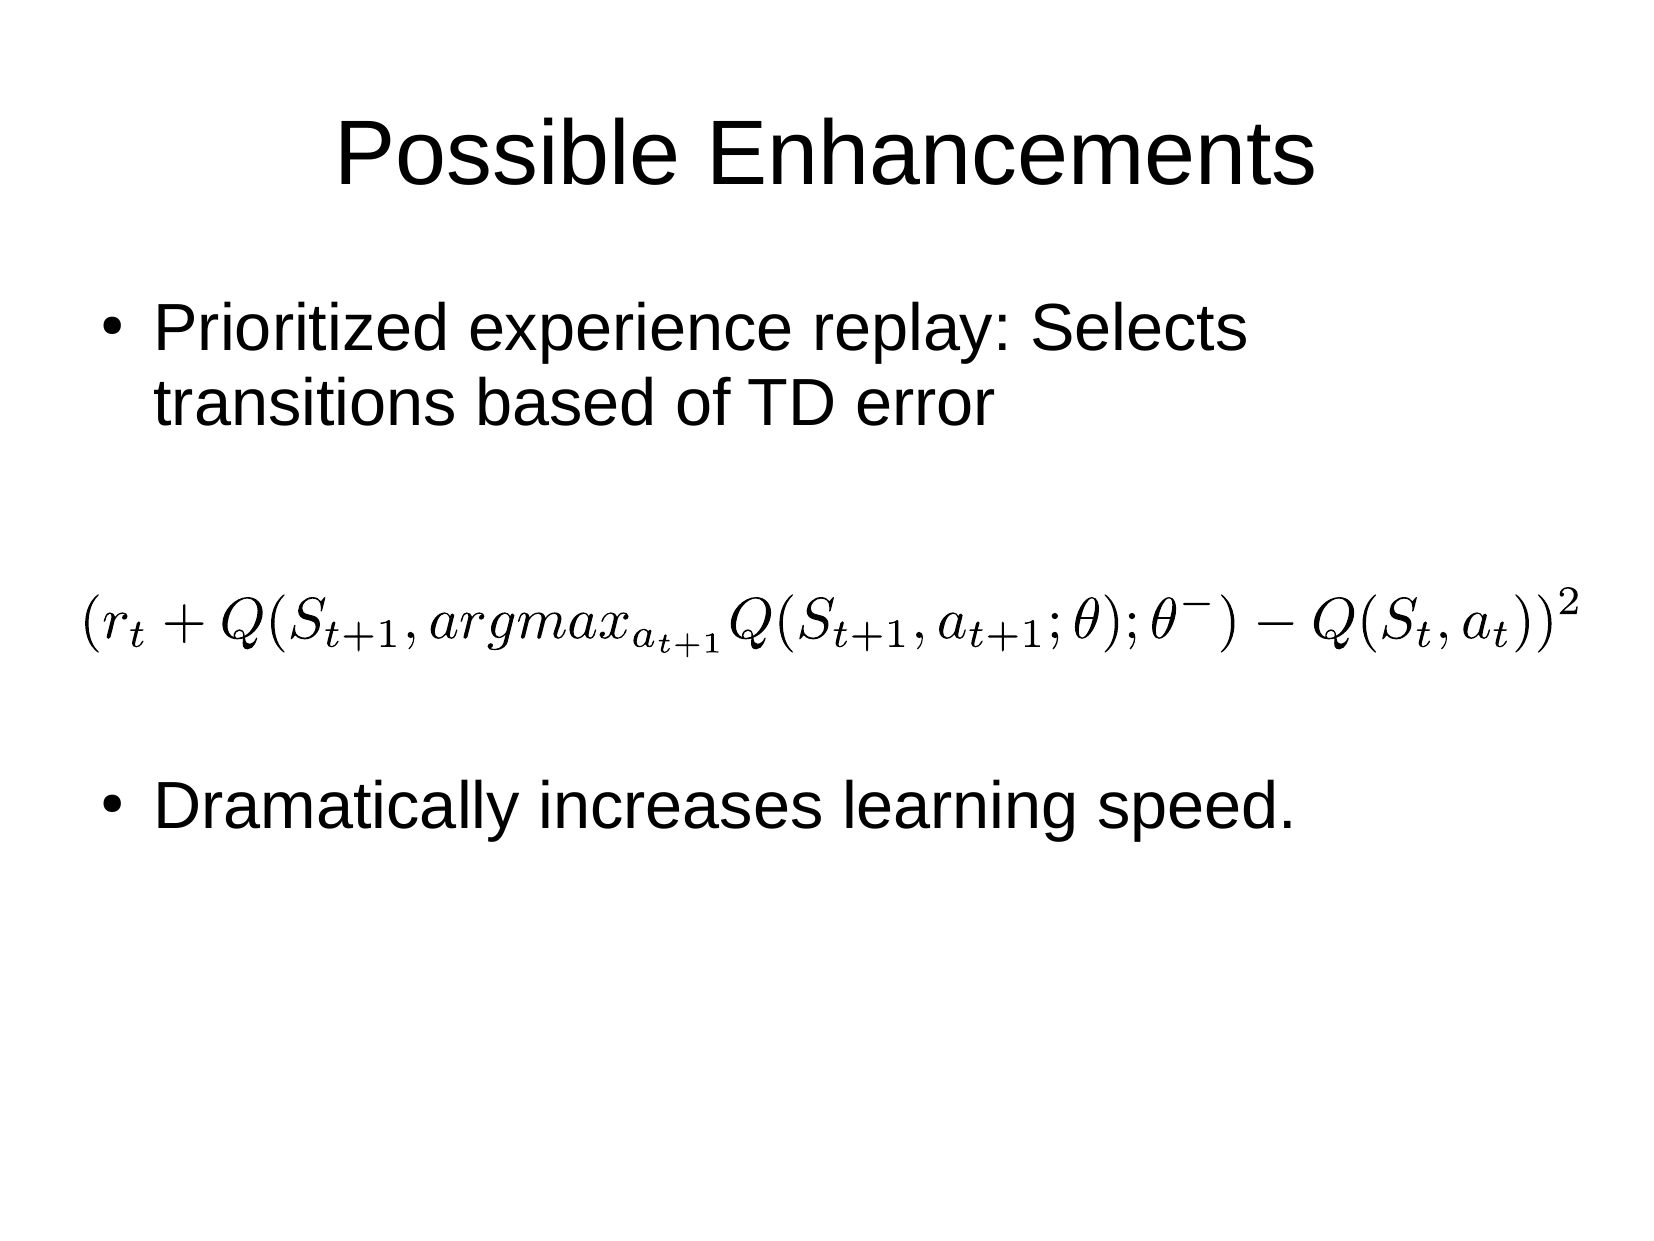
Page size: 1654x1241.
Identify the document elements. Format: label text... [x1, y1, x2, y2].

title Possible Enhancements [82, 49, 1571, 257]
list Prioritized experience replay: Selects transitions based of TD error Dramatically increases learning speed. [82, 658, 1571, 1010]
list Prioritized experience replay: Selects transitions based of TD error Dramatically increases learning speed. [82, 290, 1571, 587]
text_box [79, 587, 1581, 658]
